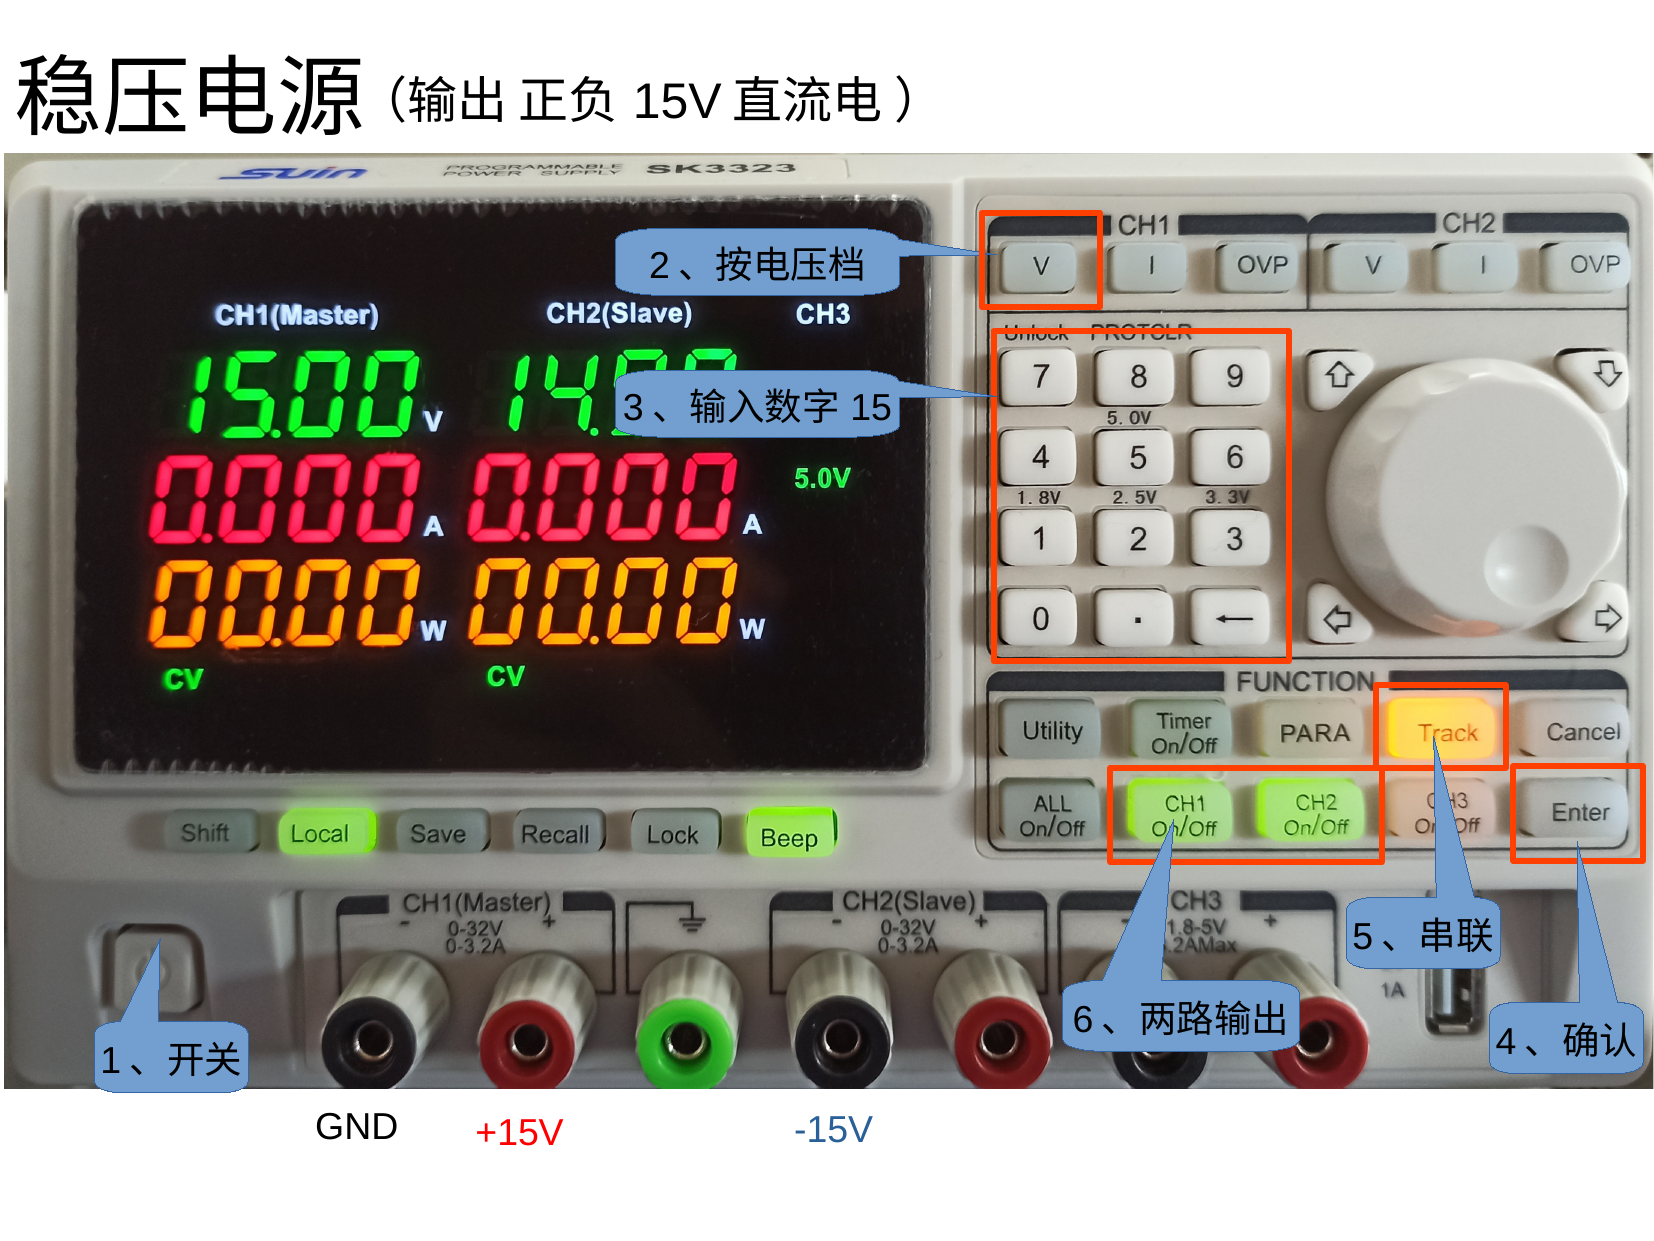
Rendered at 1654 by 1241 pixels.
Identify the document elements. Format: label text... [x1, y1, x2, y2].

text_box 1、开关 [94, 938, 249, 1093]
text_box GND [300, 1098, 414, 1156]
text_box 6、两路输出 [1062, 819, 1300, 1052]
text_box 3、输入数字15 [615, 370, 997, 438]
text_box 稳压电源 [0, 19, 380, 150]
text_box 5、串联 [1346, 736, 1501, 969]
text_box 2、按电压档 [615, 228, 979, 296]
text_box -15V [779, 1100, 889, 1158]
picture [4, 153, 1654, 1089]
text_box 4、确认 [1489, 841, 1644, 1074]
text_box （输出 正负15V直流电 ） [342, 53, 1110, 135]
text_box +15V [460, 1104, 579, 1162]
